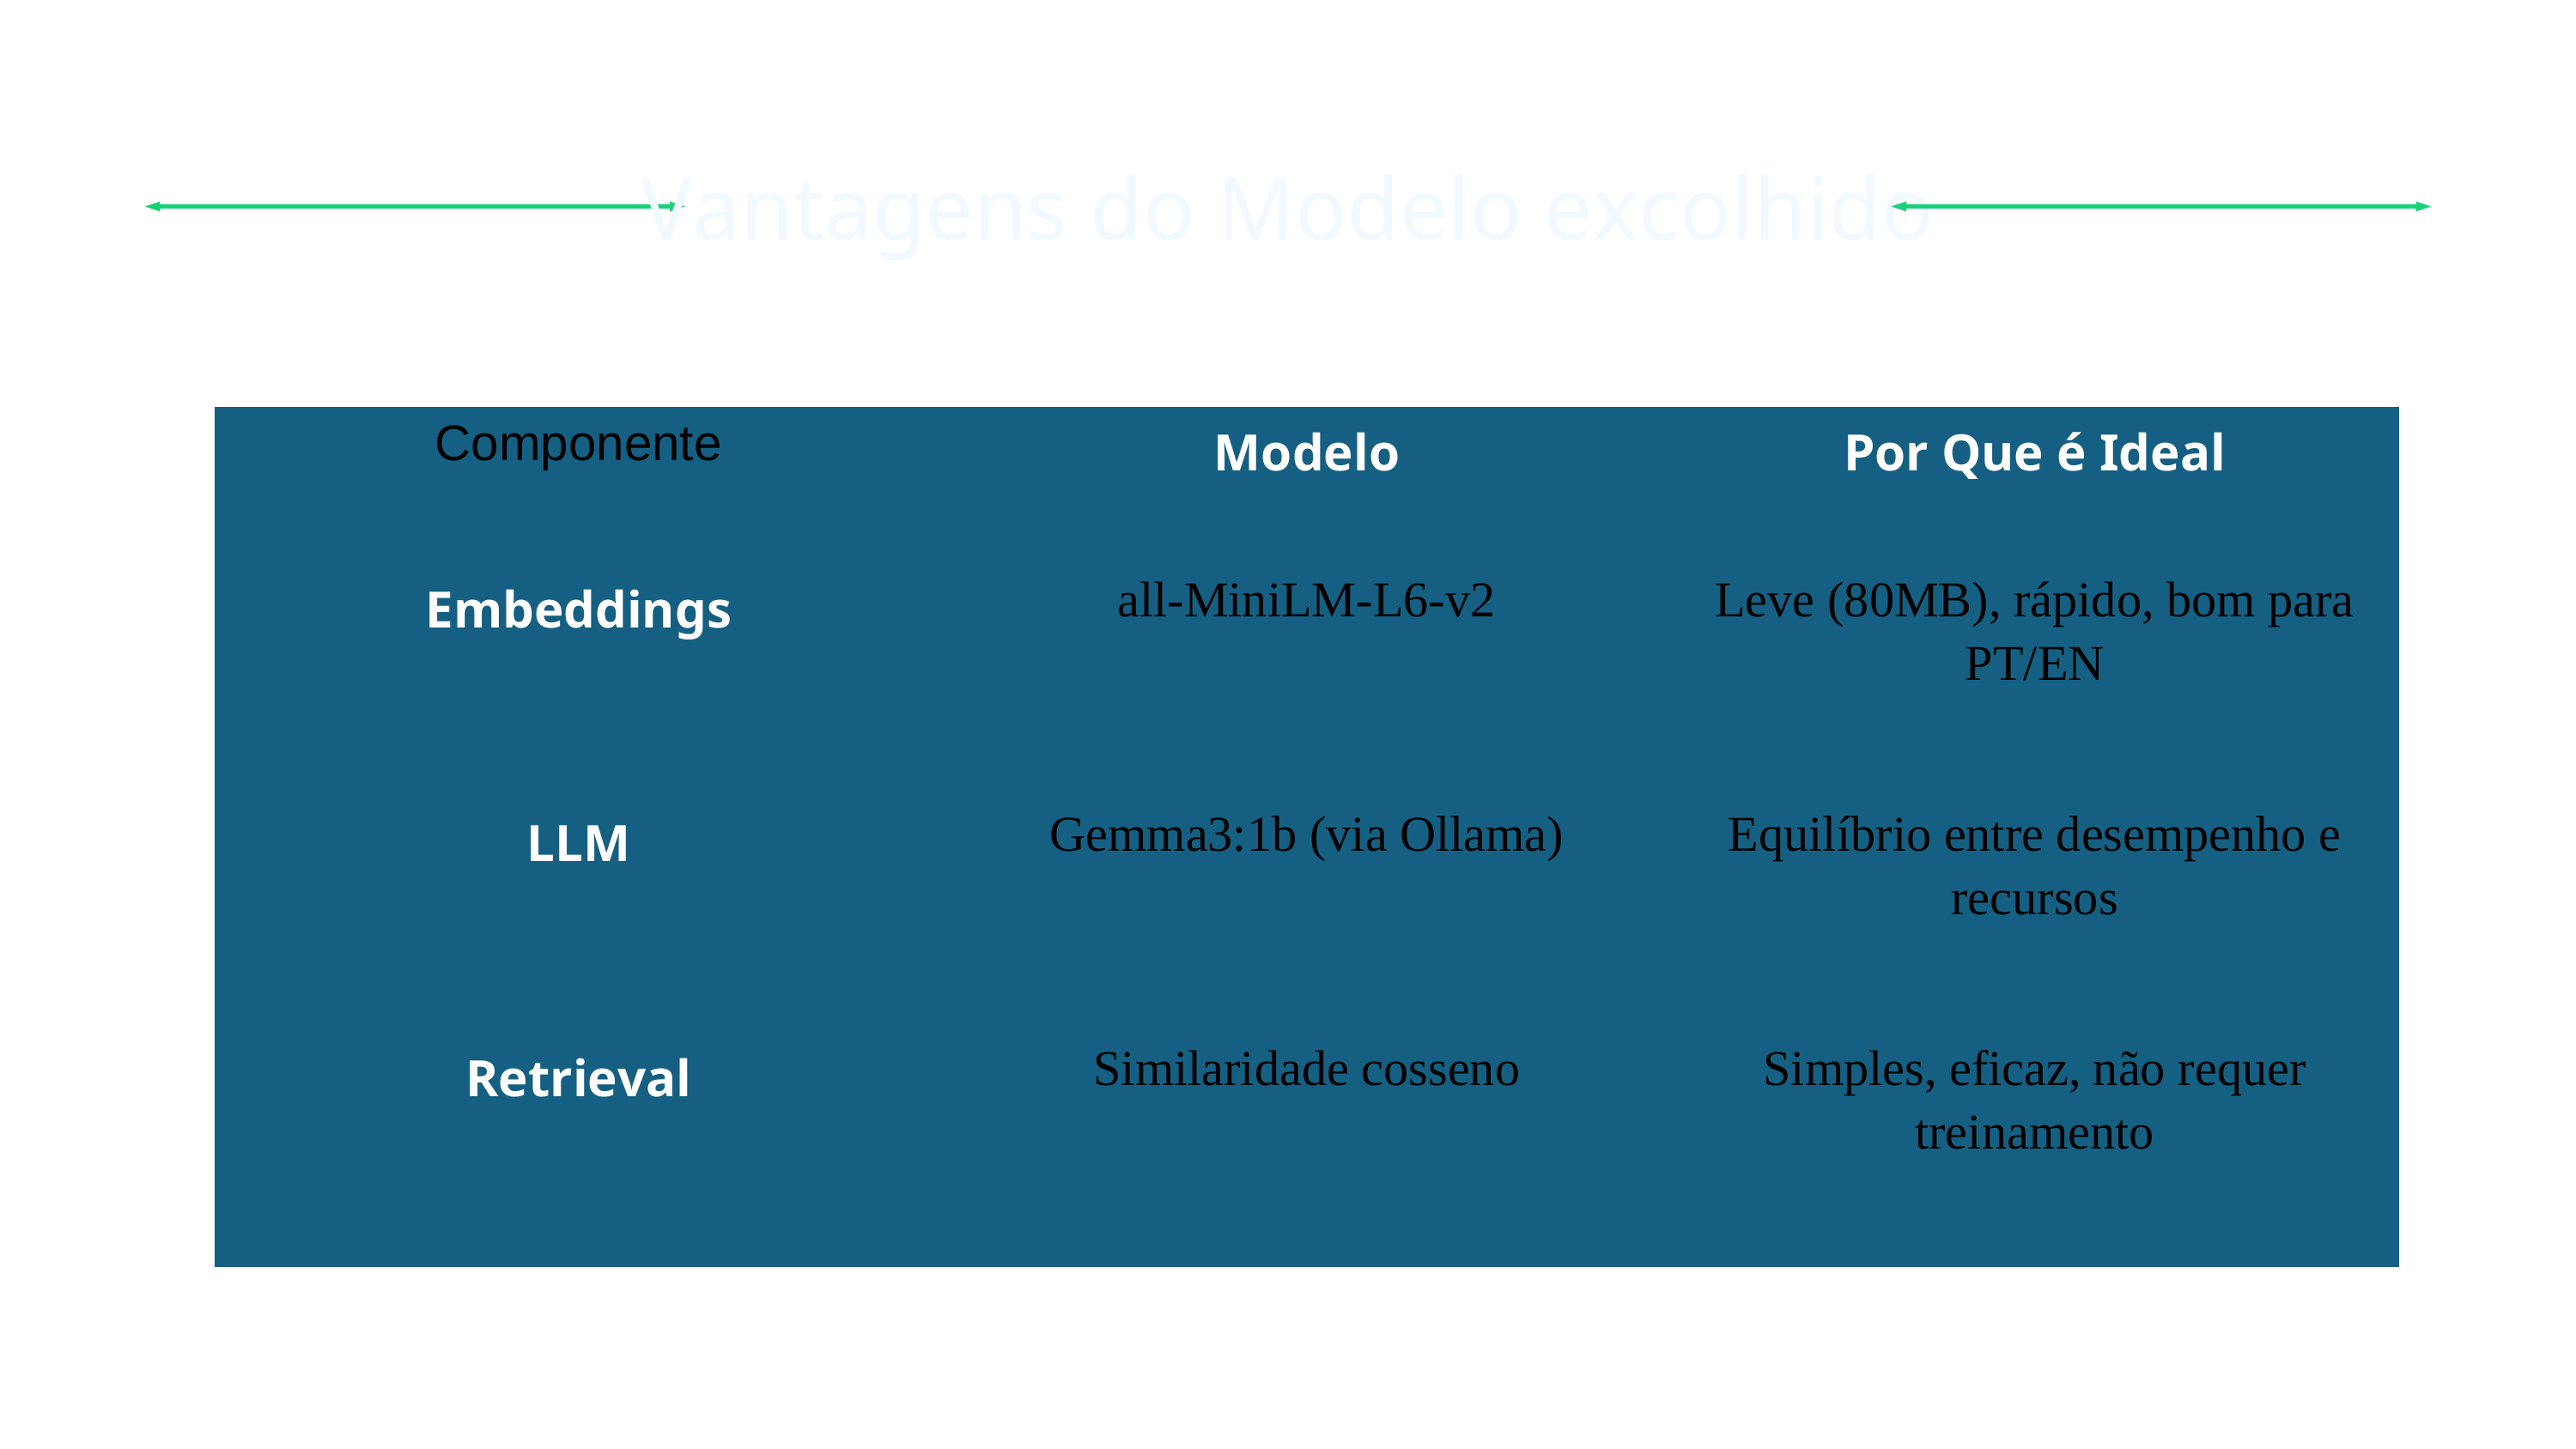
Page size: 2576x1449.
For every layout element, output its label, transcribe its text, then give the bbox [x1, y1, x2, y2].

table_cell all-MiniLM-L6-v2 [943, 564, 1671, 798]
table_cell Similaridade cosseno [943, 1033, 1671, 1267]
table_header Por Que é Ideal [1671, 407, 2399, 564]
text_box Vantagens do Modelo excolhido [499, 154, 2077, 259]
table_cell LLM [215, 798, 943, 1033]
table_cell Equilíbrio entre desempenho e recursos [1671, 798, 2399, 1033]
table_cell Gemma3:1b (via Ollama) [943, 798, 1671, 1033]
table_cell Embeddings [215, 564, 943, 798]
table_cell Leve (80MB), rápido, bom para PT/EN [1671, 564, 2399, 798]
table_cell Retrieval [215, 1033, 943, 1267]
table_header Modelo [943, 407, 1671, 564]
table_cell Simples, eficaz, não requer treinamento [1671, 1033, 2399, 1267]
table_header Componente [215, 407, 943, 564]
